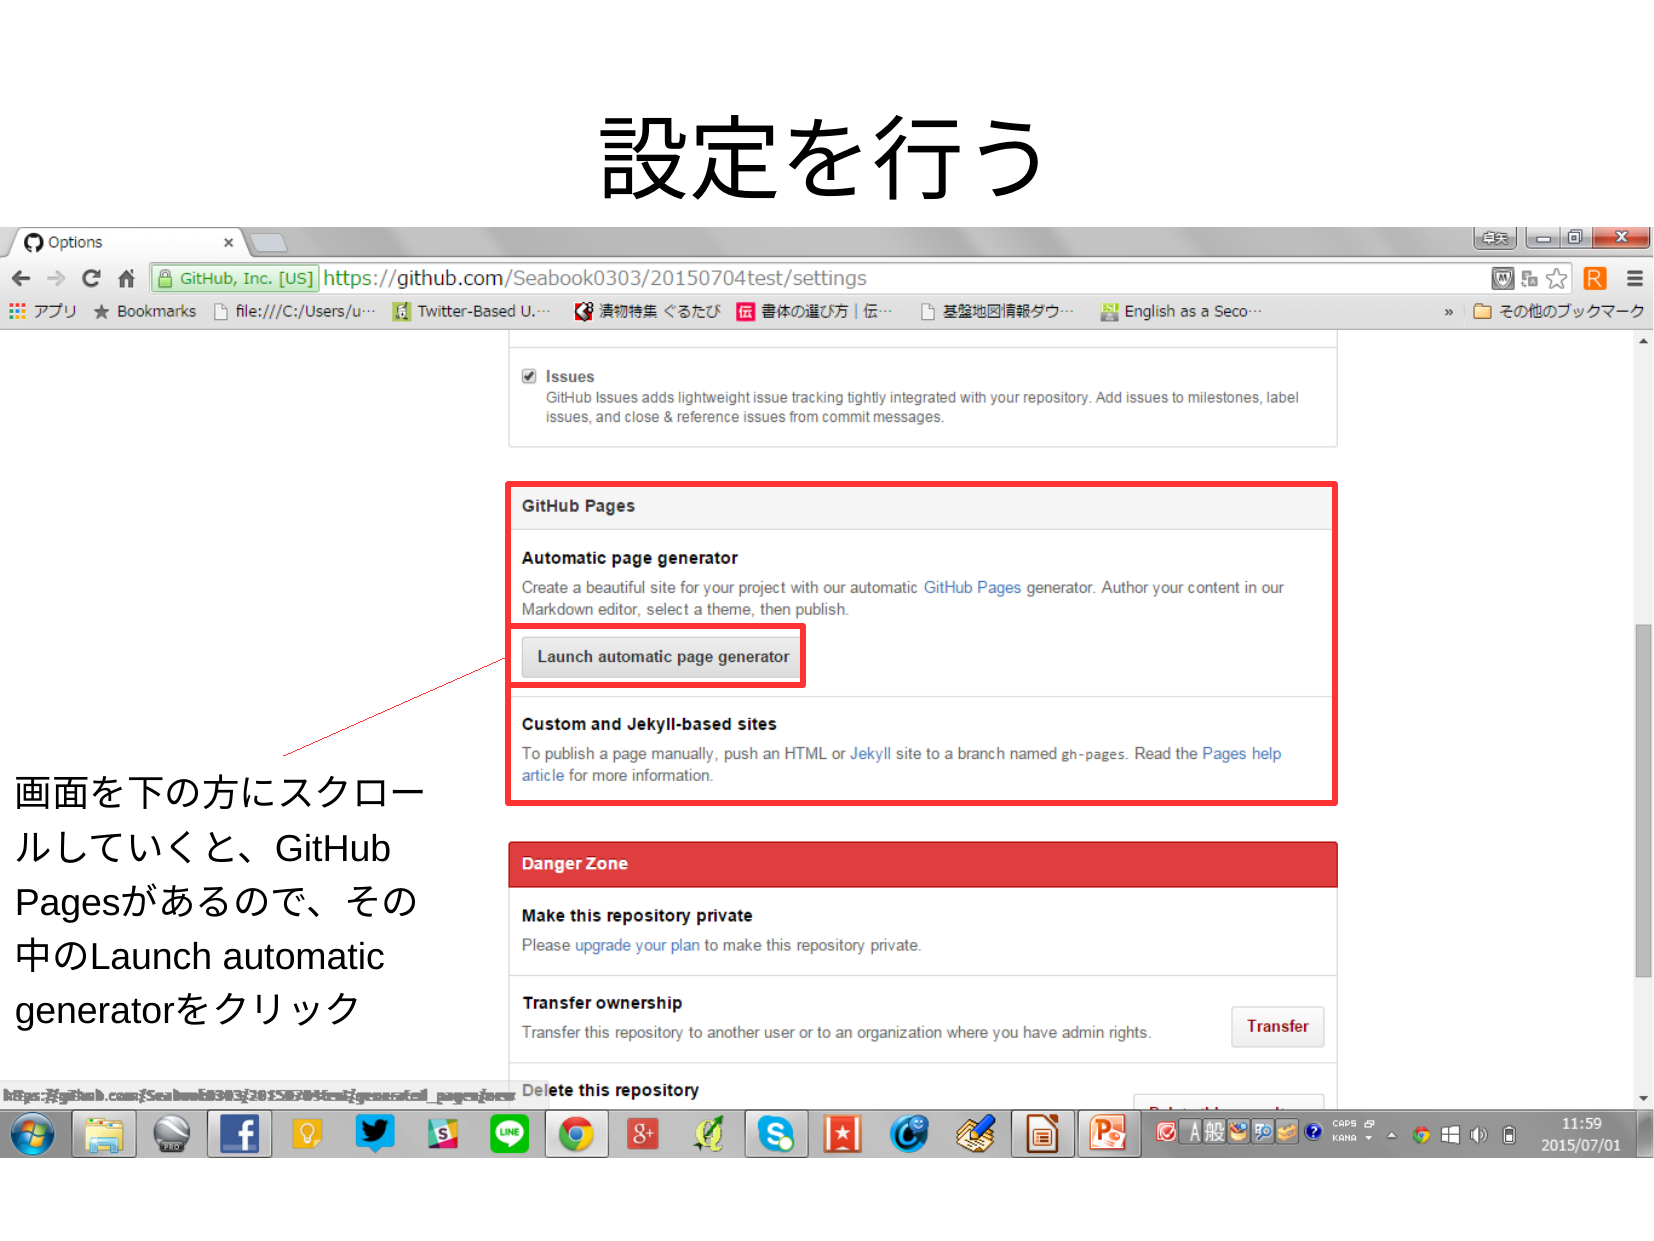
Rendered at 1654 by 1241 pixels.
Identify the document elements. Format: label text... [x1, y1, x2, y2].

text_box 画面を下の方にスクロールしていくと、GitHub Pagesがあるので、その中のLaunch automatic generatorをクリック [0, 755, 461, 972]
picture [0, 227, 1654, 1158]
title 設定を行う [82, 49, 1571, 227]
